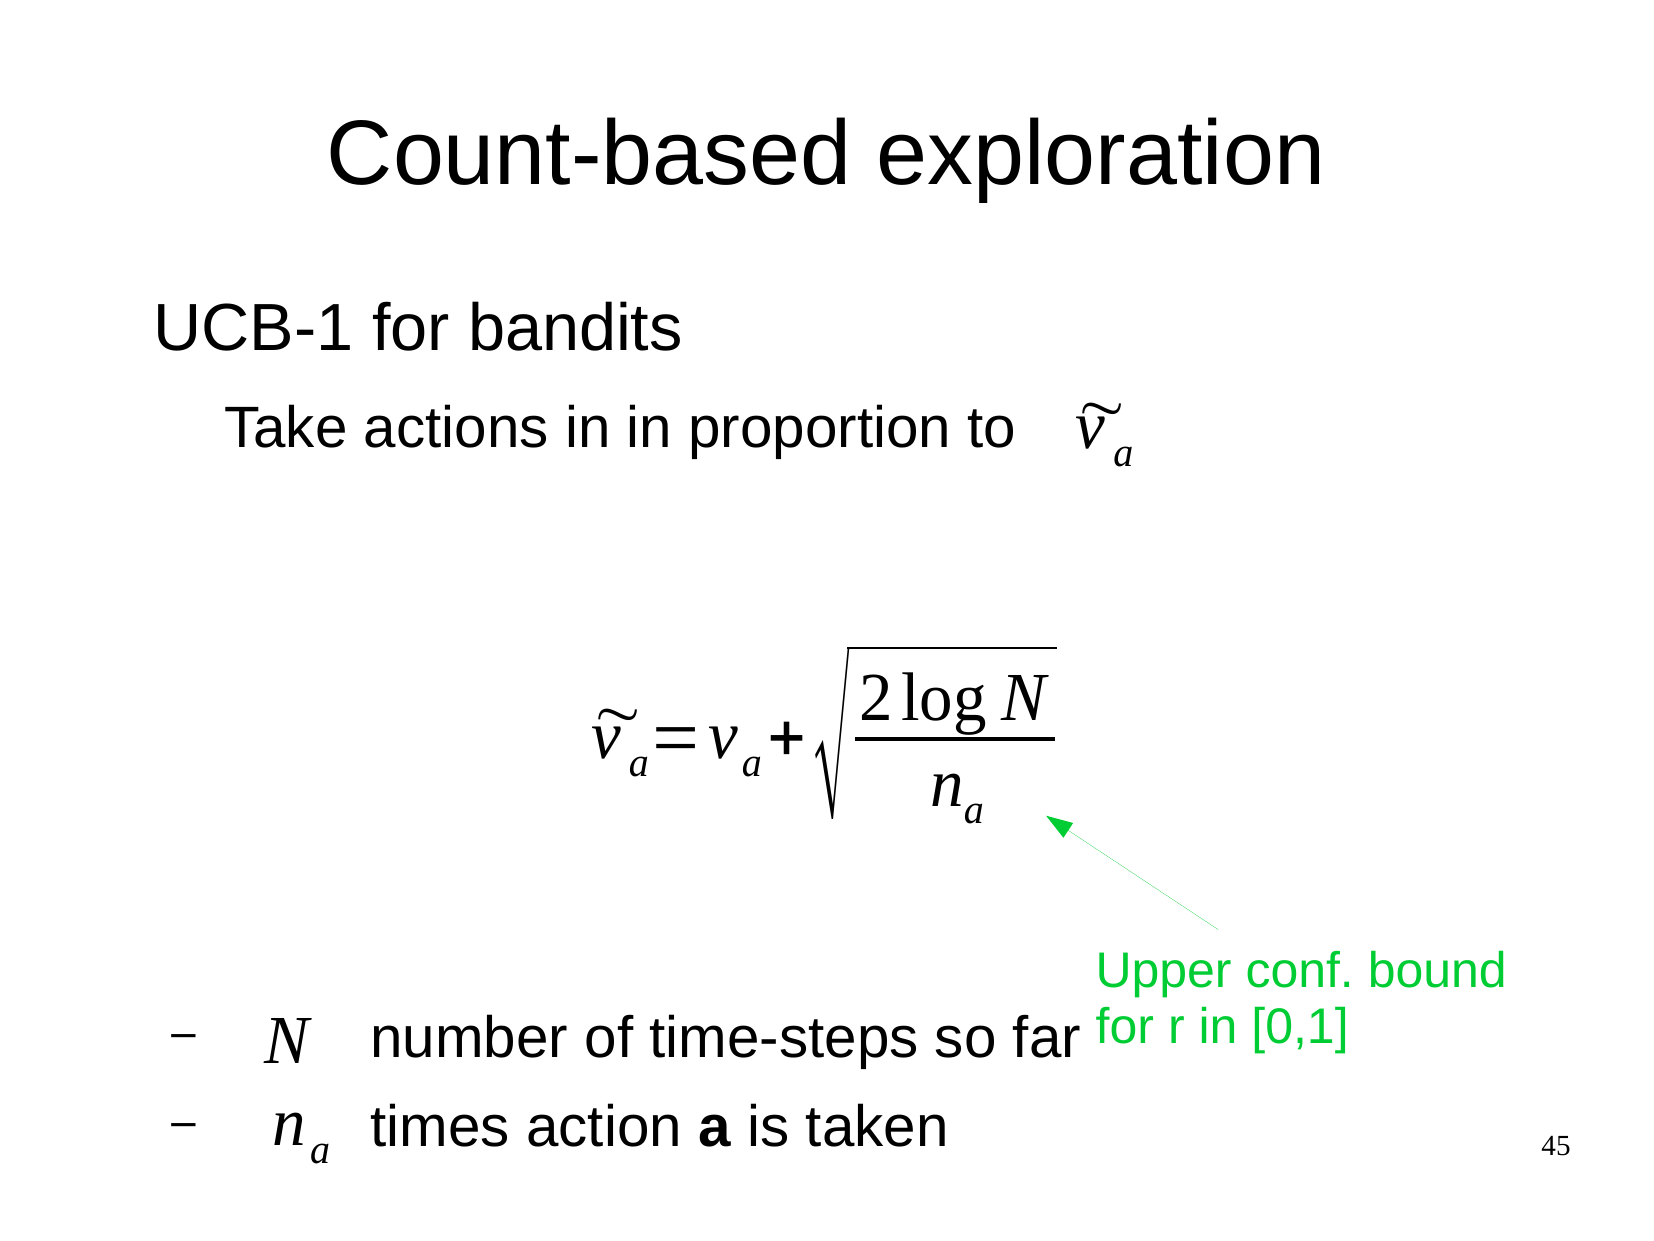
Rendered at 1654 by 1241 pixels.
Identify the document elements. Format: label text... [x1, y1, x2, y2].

chart [1058, 388, 1149, 477]
list UCB-1 for bandits Take actions in in proportion to number of time-steps so far times action a is taken [82, 290, 1571, 1241]
text_box Upper conf. bound for r in [0,1] [1080, 934, 1522, 1063]
chart [255, 1085, 345, 1174]
title Count-based exploration [82, 49, 1571, 257]
chart [243, 1002, 332, 1081]
chart [574, 642, 1076, 833]
